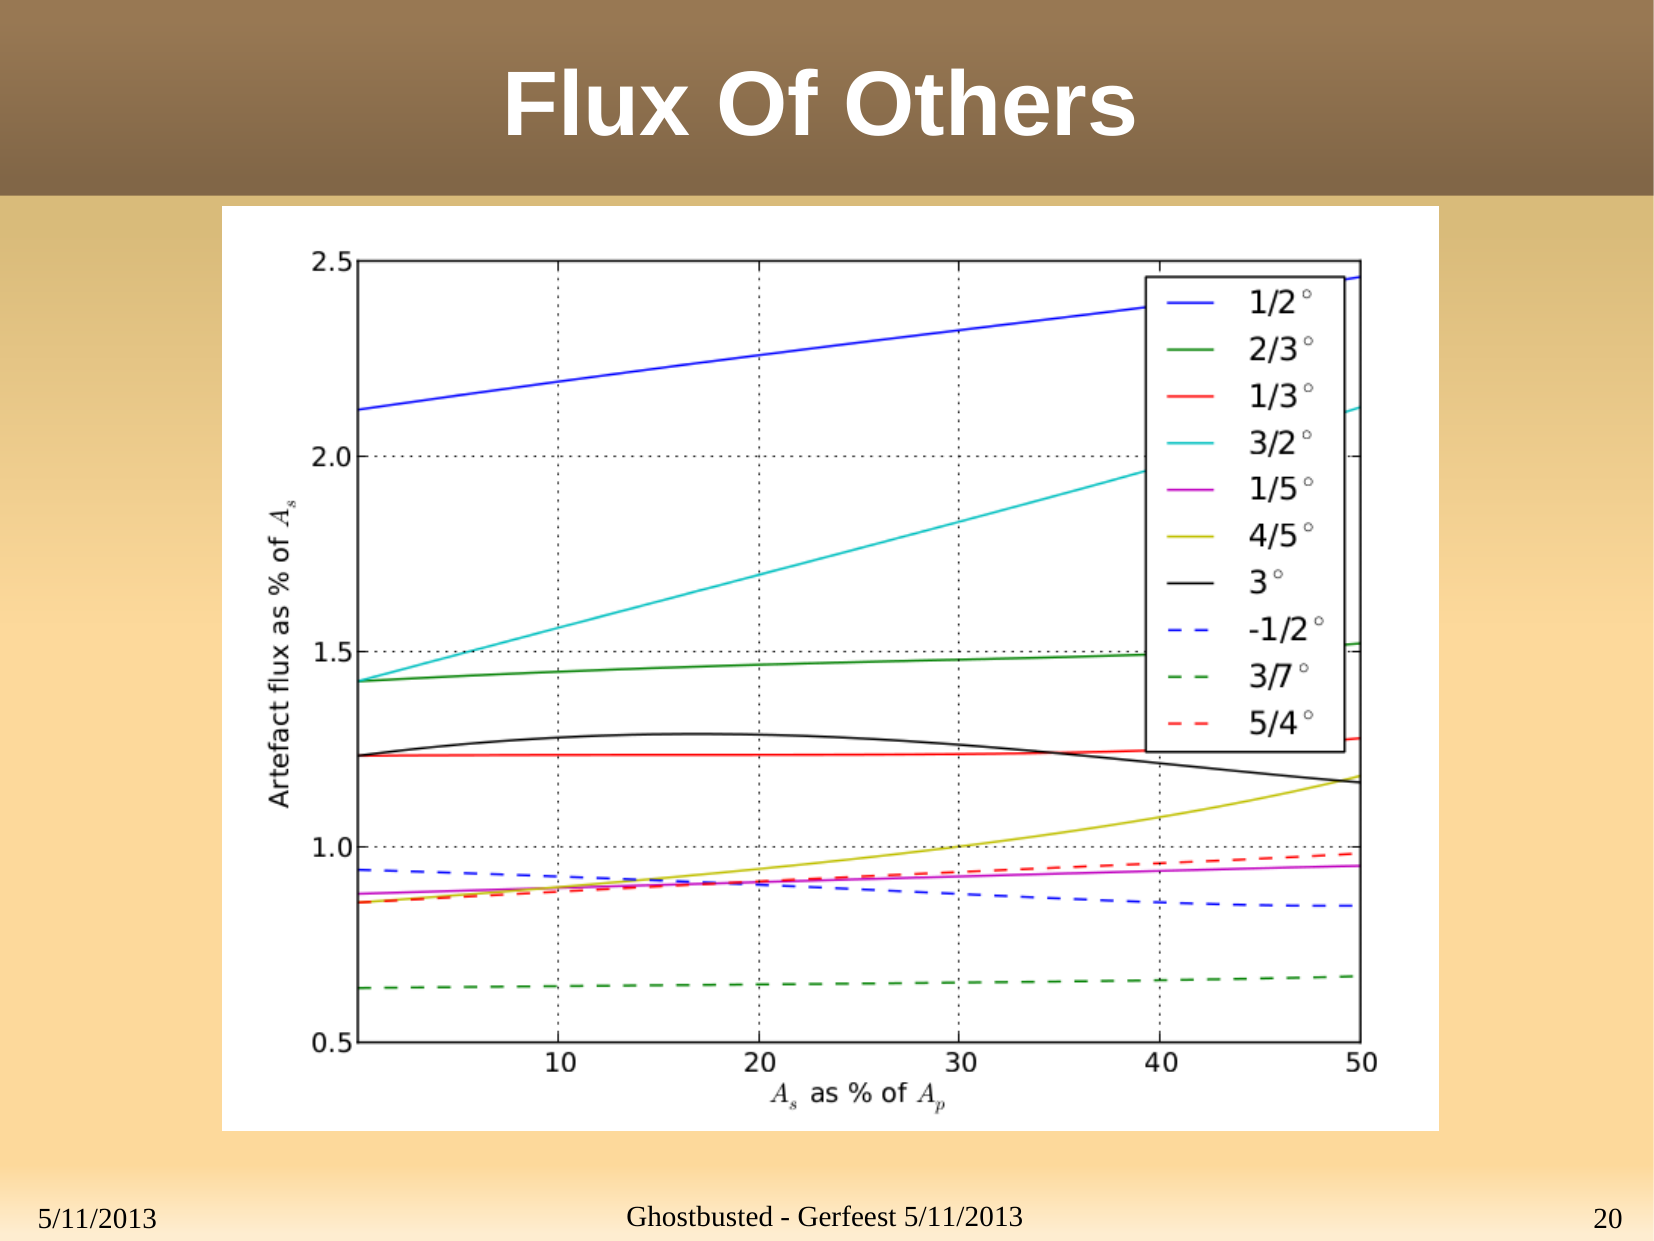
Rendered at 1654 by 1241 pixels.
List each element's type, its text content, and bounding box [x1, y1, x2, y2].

title Flux Of Others [76, 0, 1565, 208]
picture [0, 0, 1654, 1241]
